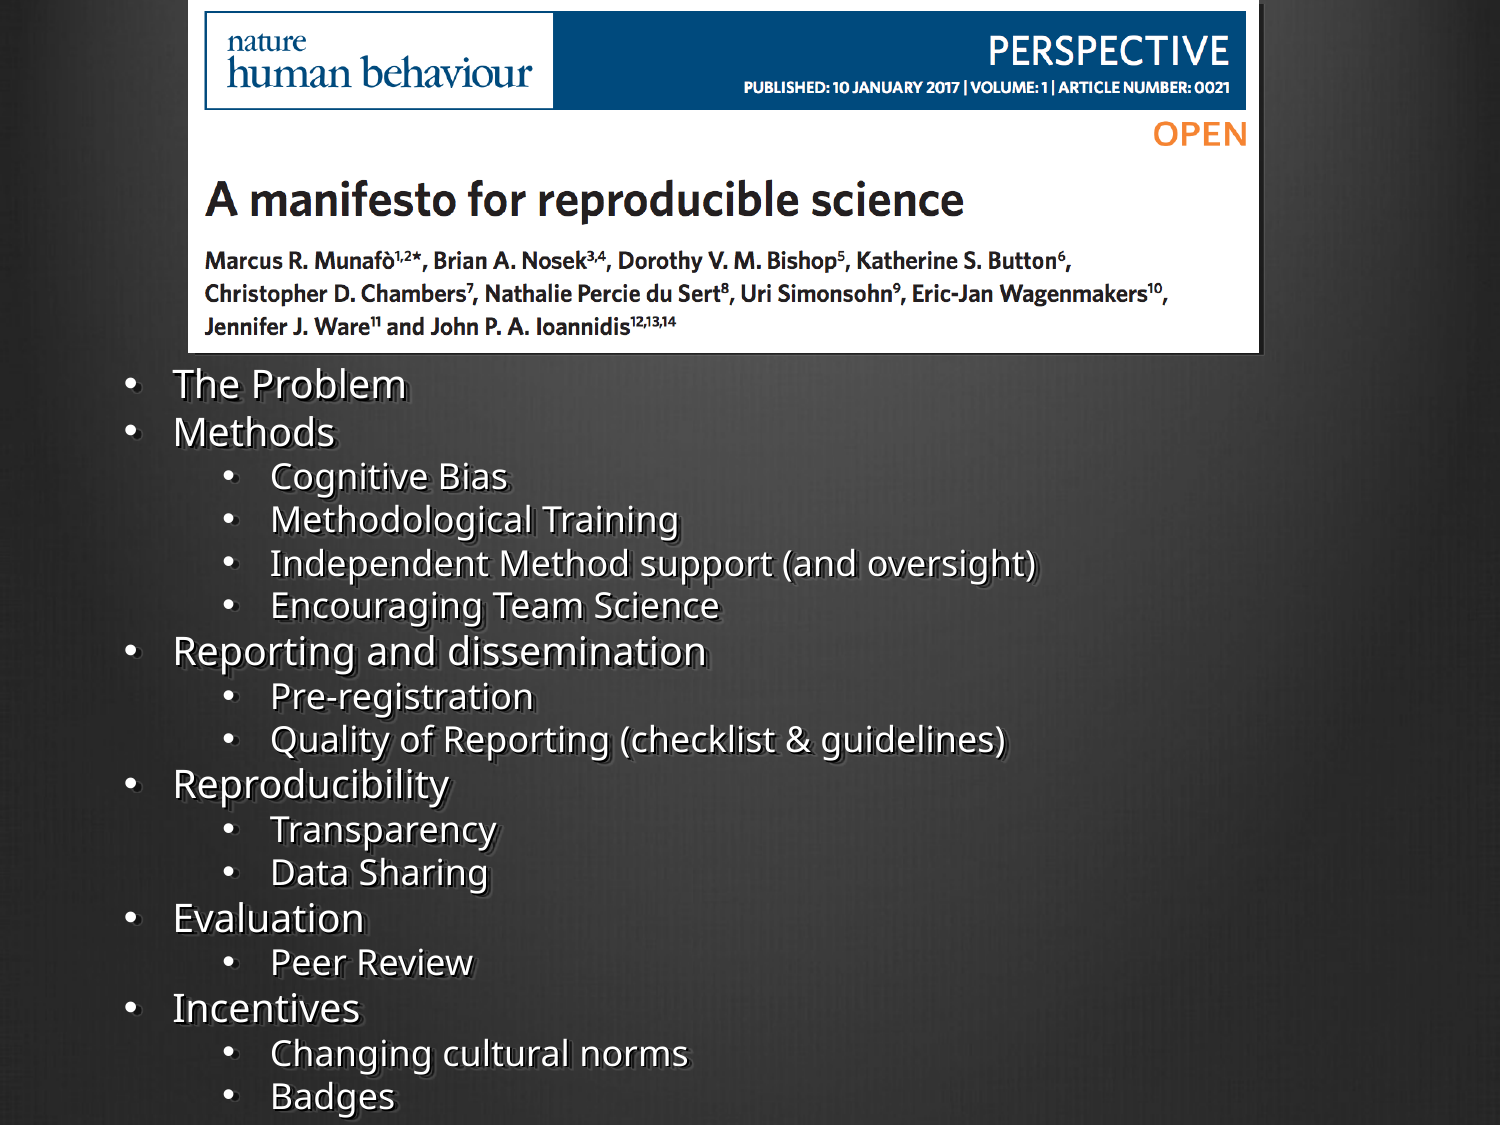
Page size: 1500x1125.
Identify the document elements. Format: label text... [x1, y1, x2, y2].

picture [188, 0, 1259, 353]
list The Problem Methods Cognitive Bias Methodological Training Independent Method support (and oversight) Encouraging Team Science Reporting and dissemination Pre-registration Quality of Reporting (checklist & guidelines) Reproducibility Transparency Data Sharing Evaluation Peer Review Incentives Changing cultural norms Badges [108, 352, 1407, 1125]
